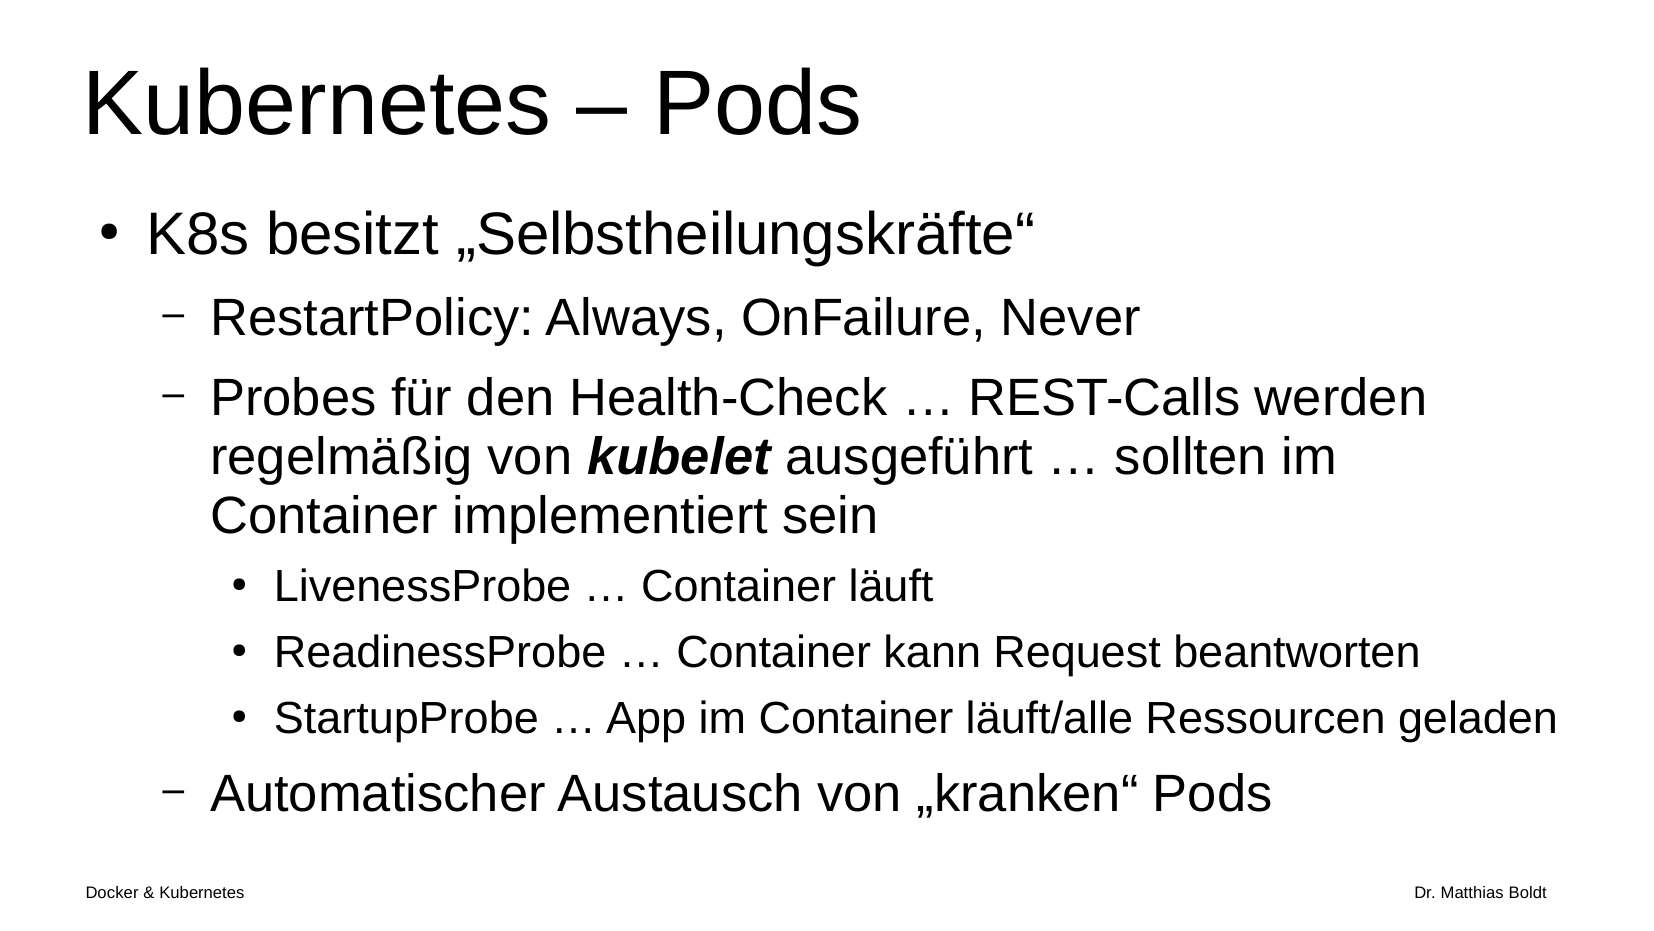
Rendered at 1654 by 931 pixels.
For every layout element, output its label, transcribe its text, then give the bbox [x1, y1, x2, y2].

title Kubernetes – Pods [82, 25, 1571, 181]
list K8s besitzt „Selbstheilungskräfte“ RestartPolicy: Always, OnFailure, Never Probes für den Health-Check … REST-Calls werden regelmäßig von kubelet ausgeführt … sollten im Container implementiert sein LivenessProbe … Container läuft ReadinessProbe … Container kann Request beantworten StartupProbe … App im Container läuft/alle Ressourcen geladen Automatischer Austausch von „kranken“ Pods [82, 199, 1571, 845]
text_box Docker & Kubernetes Dr. Matthias Boldt [70, 875, 1563, 910]
